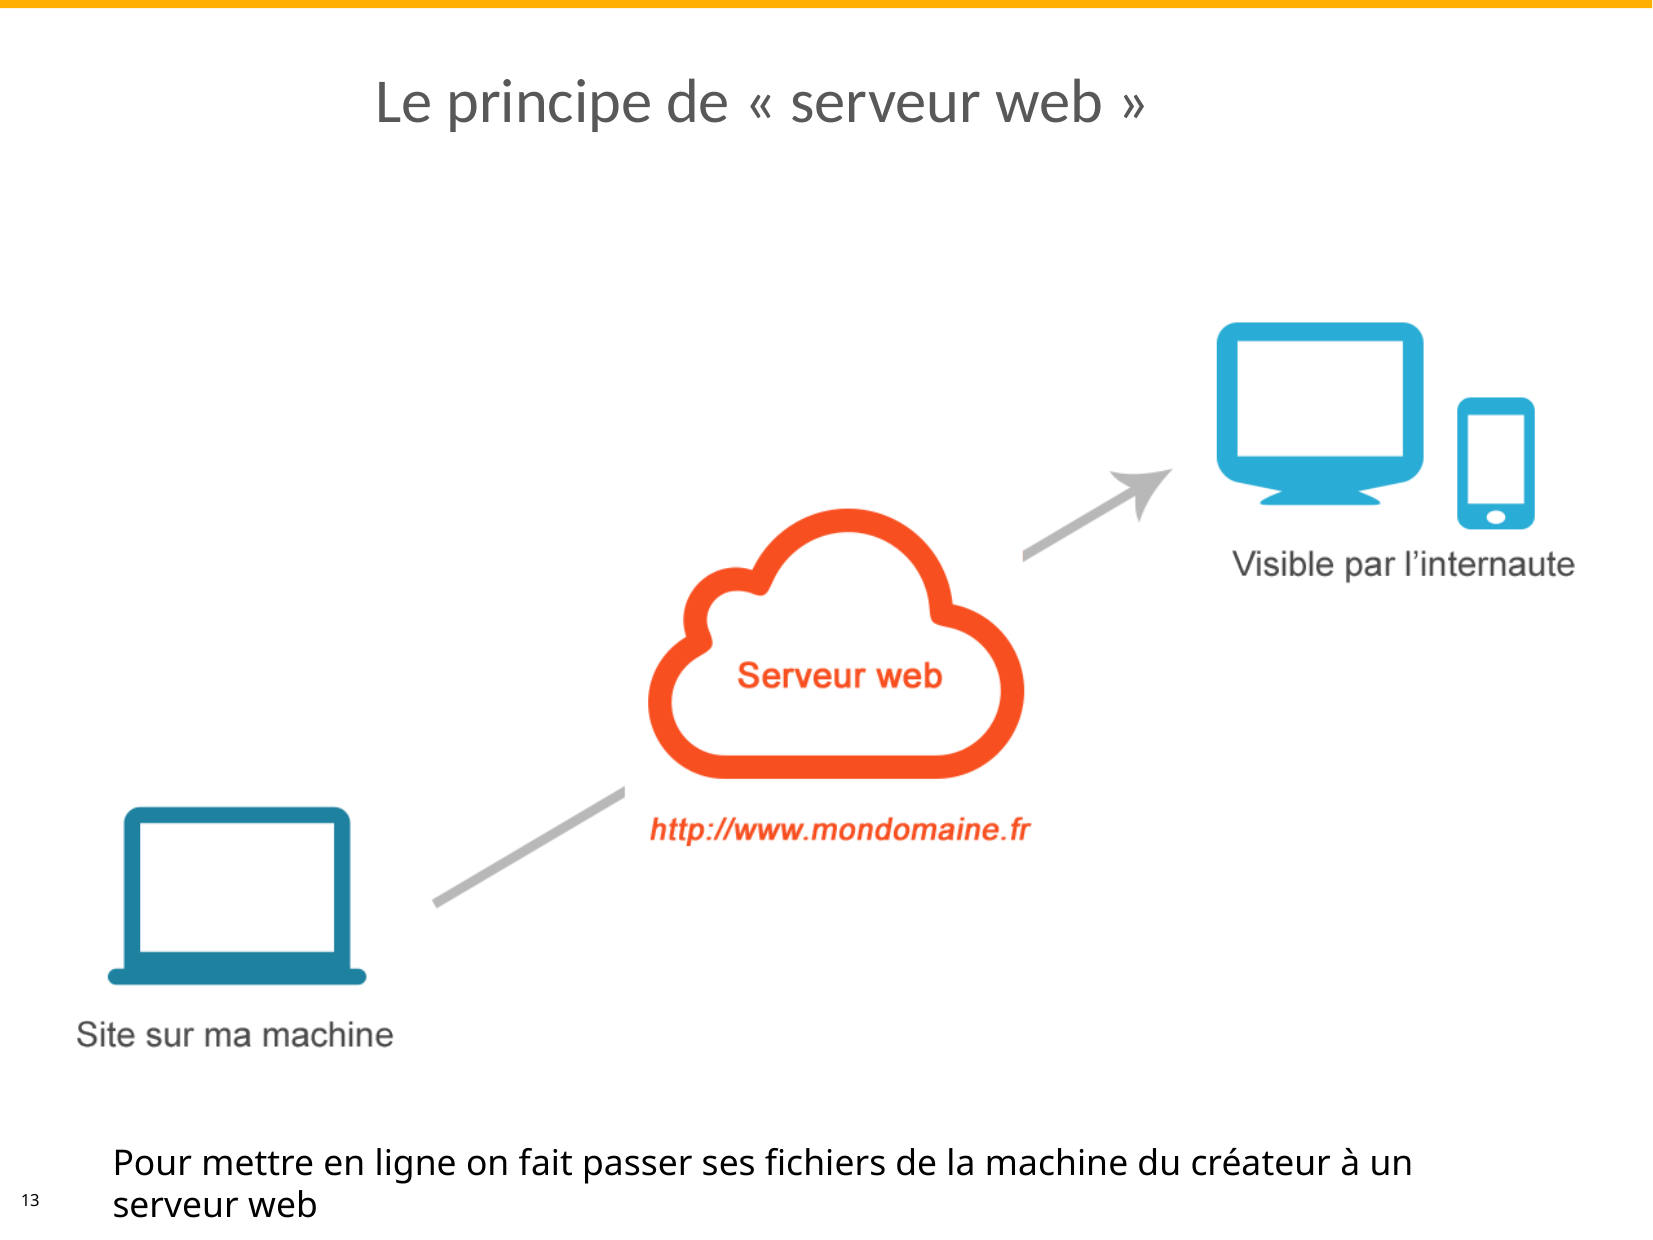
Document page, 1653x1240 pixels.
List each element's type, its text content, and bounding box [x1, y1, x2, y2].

title Le principe de « serveur web » [372, 58, 1288, 268]
text_box <numéro> [14, 1189, 46, 1213]
text_box Pour mettre en ligne on fait passer ses fichiers de la machine du créateur à un serveur web [110, 1137, 1544, 1225]
picture [77, 320, 1575, 1048]
